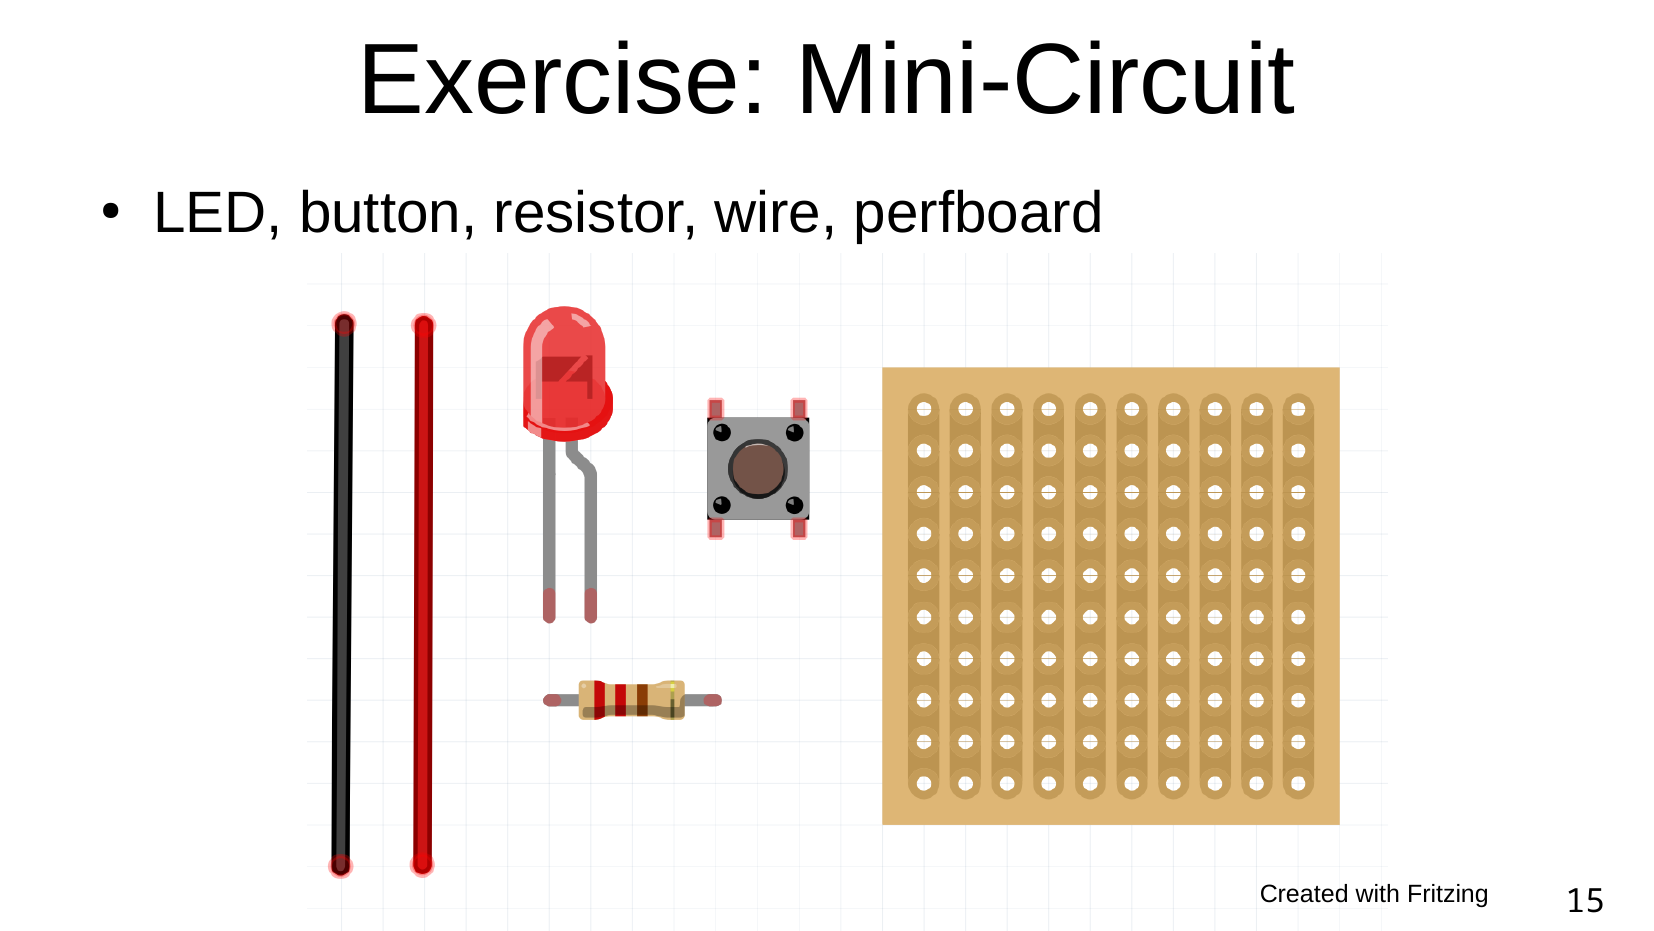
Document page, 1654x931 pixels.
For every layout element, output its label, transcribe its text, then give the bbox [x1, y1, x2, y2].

text_box Created with Fritzing [1245, 872, 1531, 916]
list LED, button, resistor, wire, perfboard [82, 180, 1571, 811]
title Exercise: Mini-Circuit [82, 1, 1571, 157]
picture [307, 253, 1388, 931]
